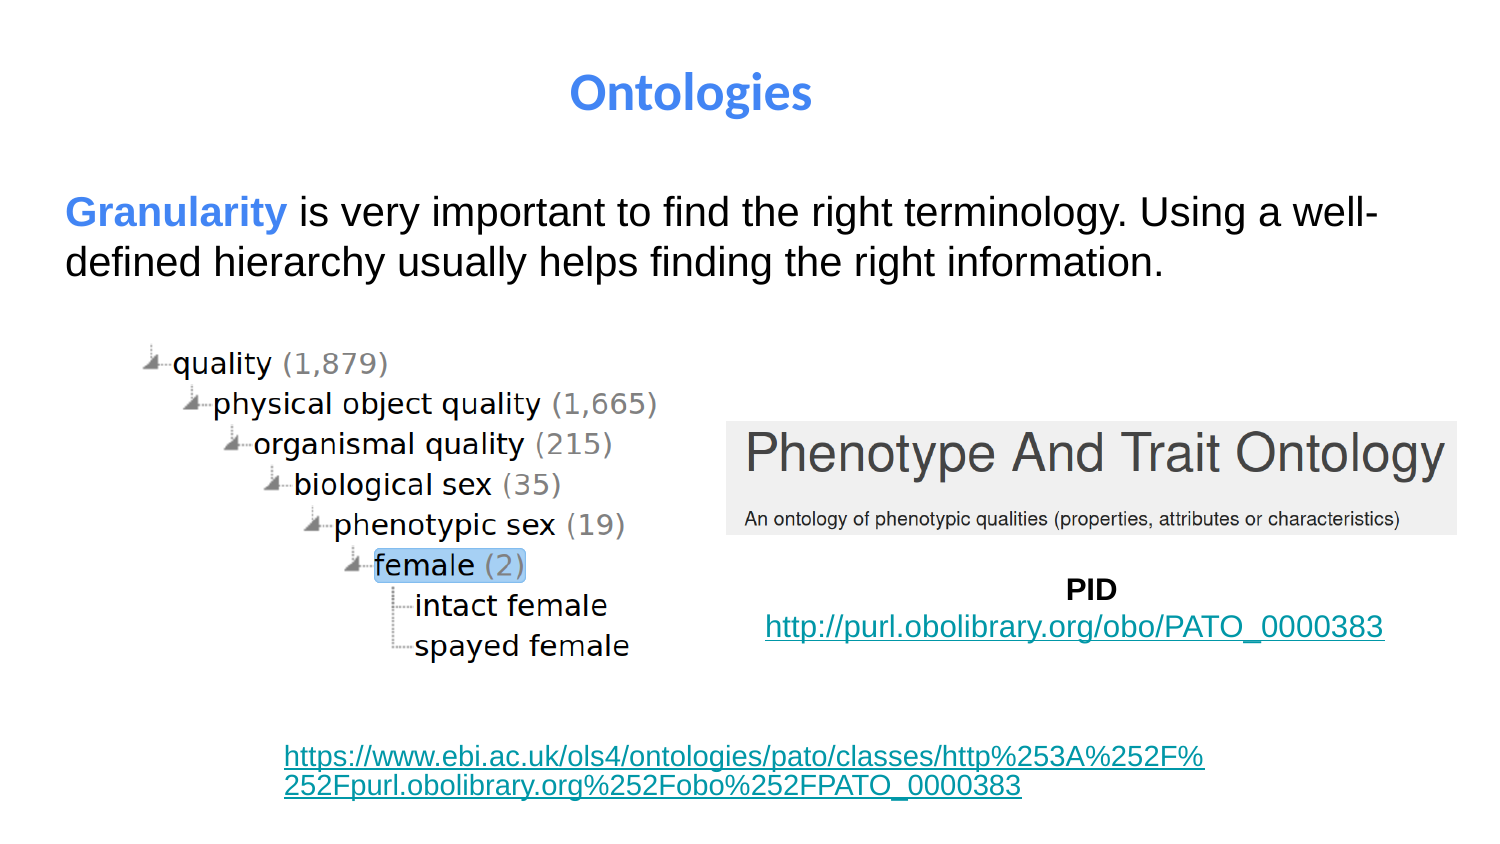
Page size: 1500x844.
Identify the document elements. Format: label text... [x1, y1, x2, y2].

text_box Ontologies [554, 41, 945, 137]
text_box https://www.ebi.ac.uk/ols4/ontologies/pato/classes/http%253A%252F%252Fpurl.obolibrary.org%252Fobo%252FPATO_0000383 [268, 722, 1230, 822]
text_box Granularity is very important to find the right terminology. Using a well-defined hierarchy usually helps finding the right information. [50, 169, 1449, 320]
text_box PID http://purl.obolibrary.org/obo/PATO_0000383 [750, 554, 1434, 660]
picture [96, 332, 691, 686]
picture [726, 421, 1457, 535]
